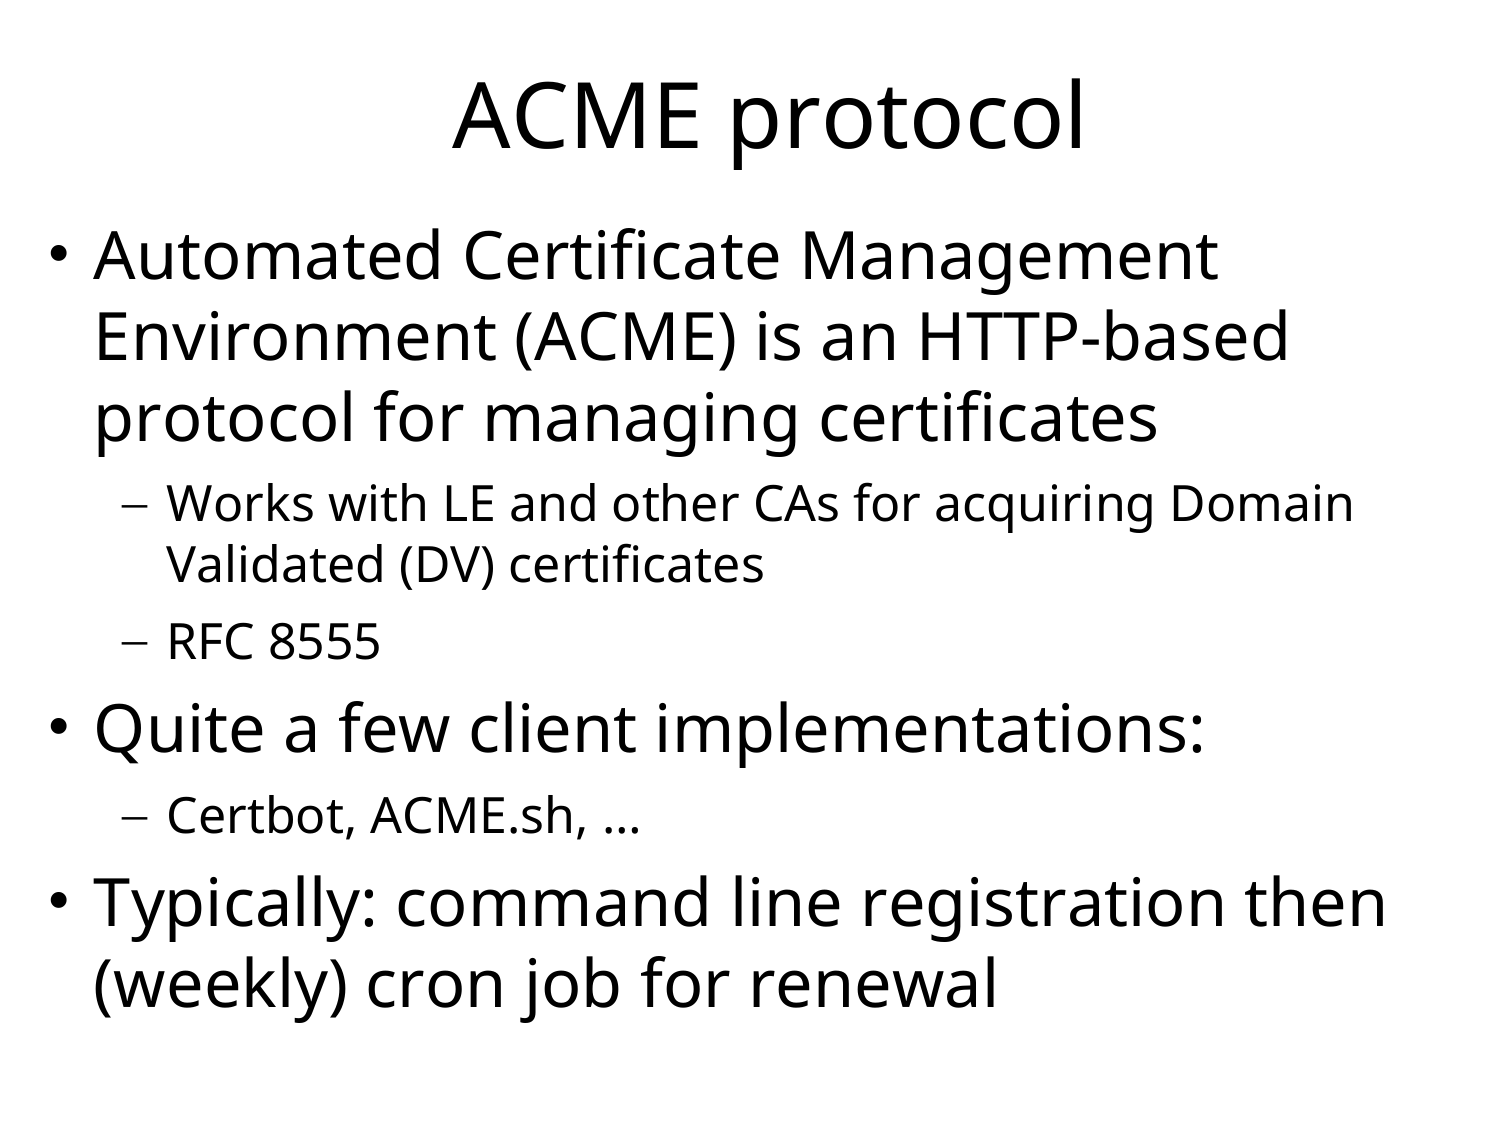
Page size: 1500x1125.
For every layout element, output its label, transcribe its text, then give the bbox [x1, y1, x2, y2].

text_box Automated Certificate Management Environment (ACME) is an HTTP-based protocol for managing certificates Works with LE and other CAs for acquiring Domain Validated (DV) certificates RFC 8555 Quite a few client implementations: Certbot, ACME.sh, … Typically: command line registration then (weekly) cron job for renewal [47, 212, 1453, 1000]
text_box ACME protocol [94, 17, 1447, 205]
